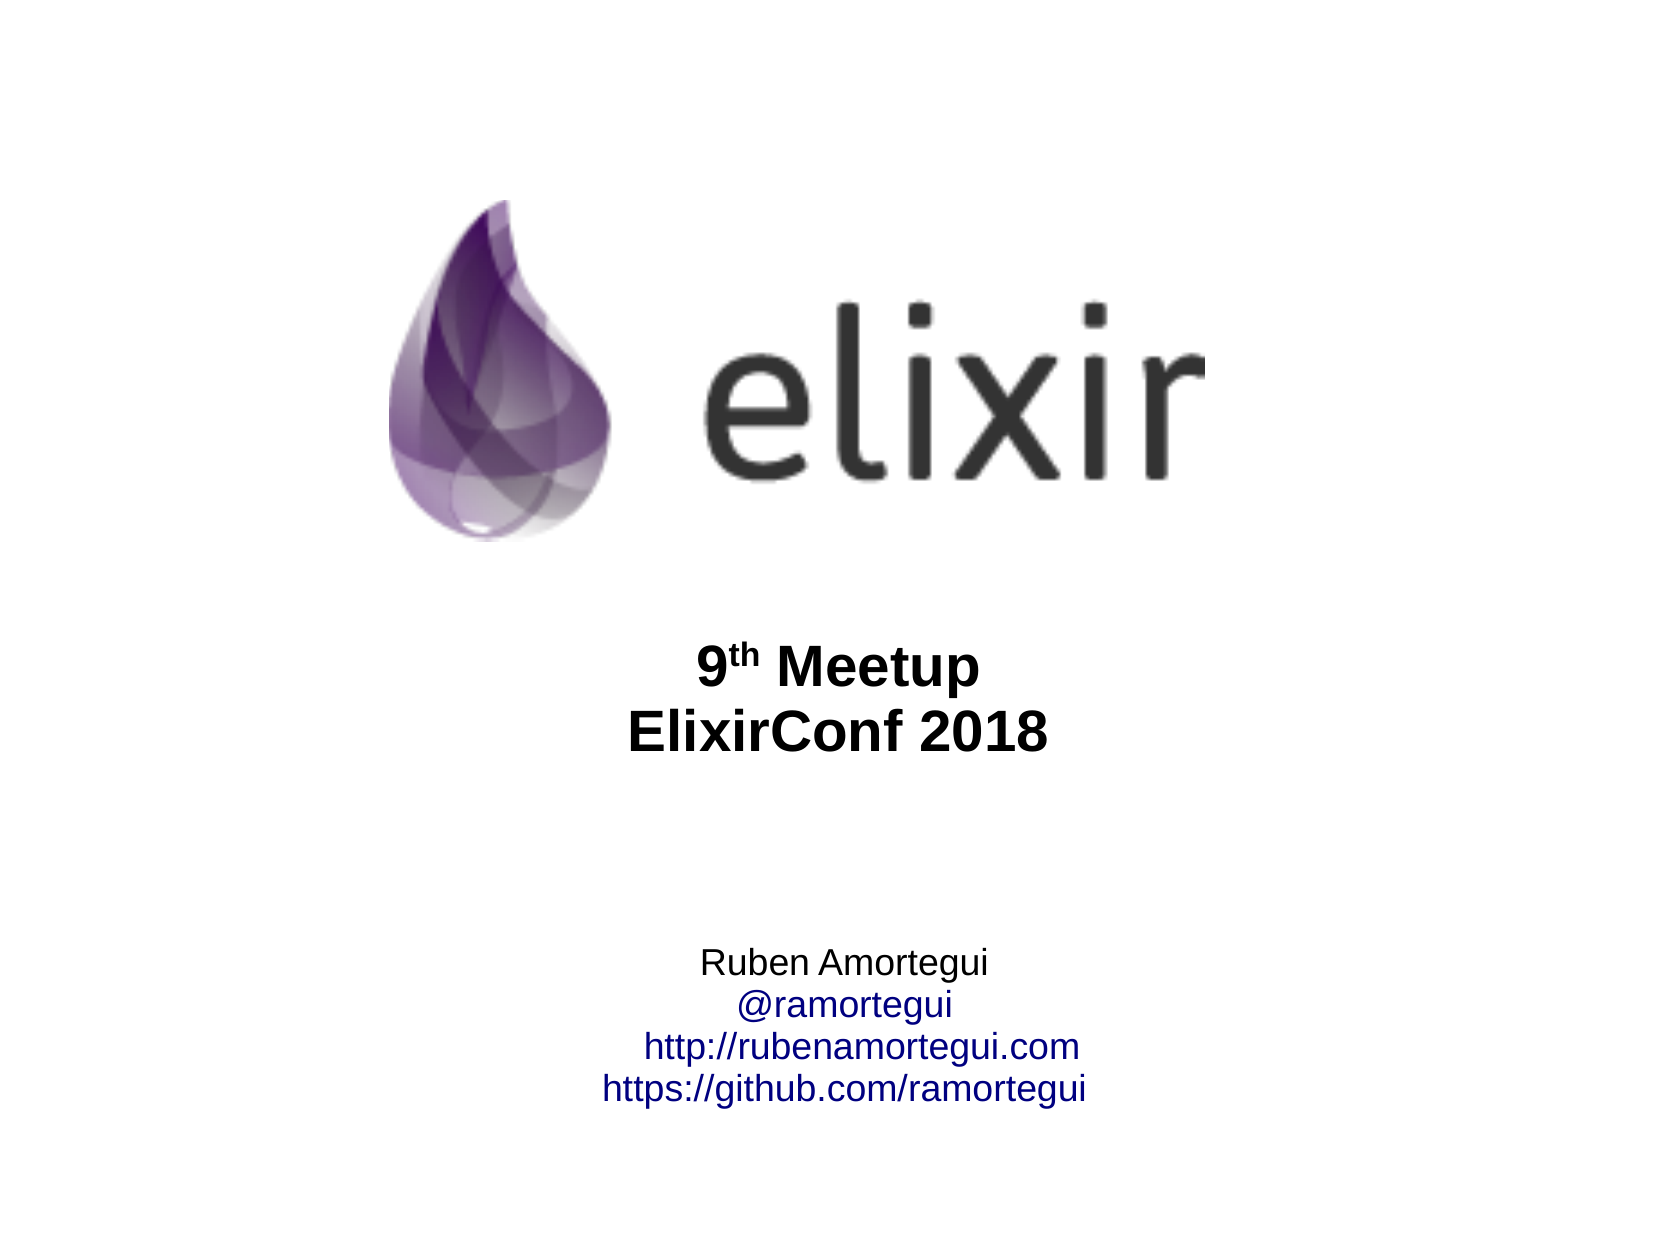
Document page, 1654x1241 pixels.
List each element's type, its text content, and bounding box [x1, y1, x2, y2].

text_box Ruben Amortegui @ramortegui http://rubenamortegui.com https://github.com/ramortegui [200, 850, 1489, 1160]
text_box 9th Meetup ElixirConf 2018 [590, 625, 1087, 771]
picture [389, 200, 1205, 542]
